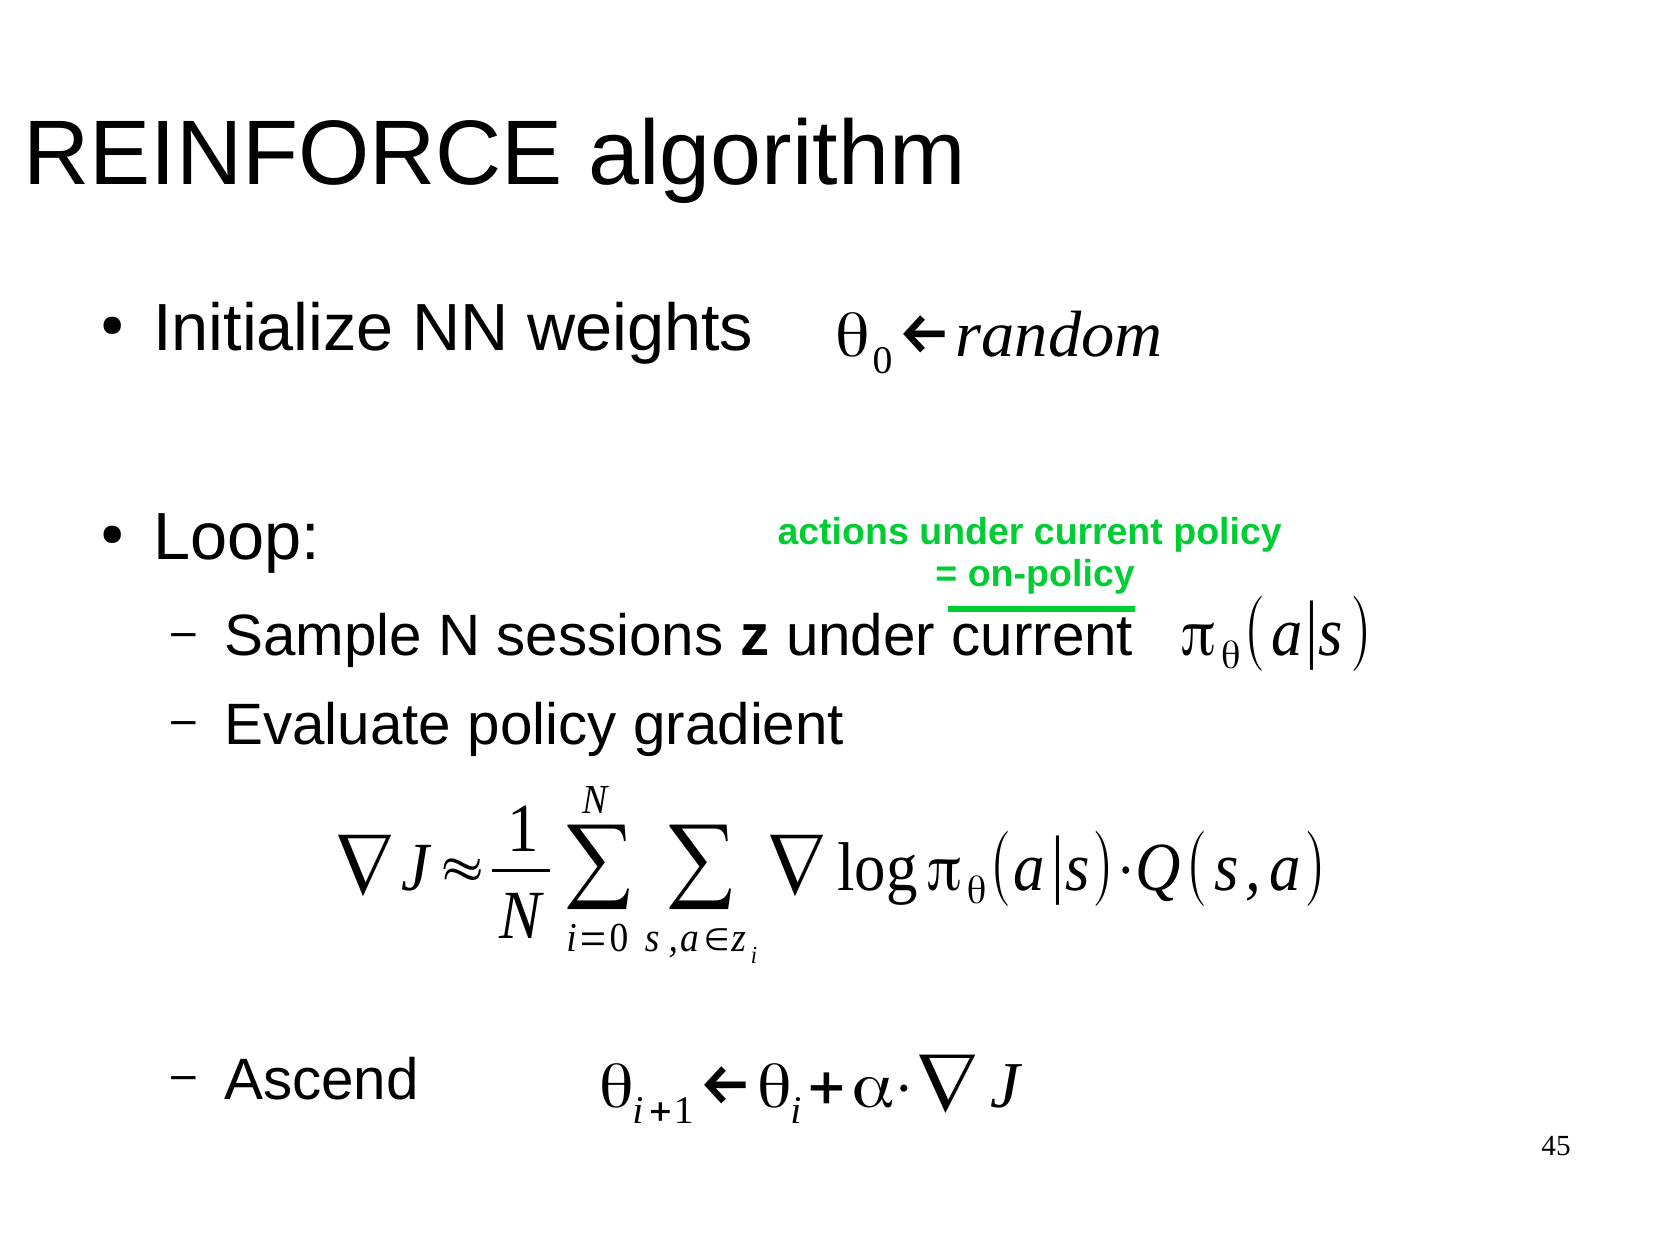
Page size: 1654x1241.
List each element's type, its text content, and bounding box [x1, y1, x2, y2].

list Initialize NN weights Loop: Sample N sessions z under current Evaluate policy gradient Ascend [82, 290, 1571, 1186]
text_box actions under current policy = on-policy [762, 502, 1308, 602]
chart [582, 1049, 1042, 1134]
title REINFORCE algorithm [23, 49, 1512, 257]
chart [1166, 590, 1385, 674]
chart [818, 299, 1179, 384]
